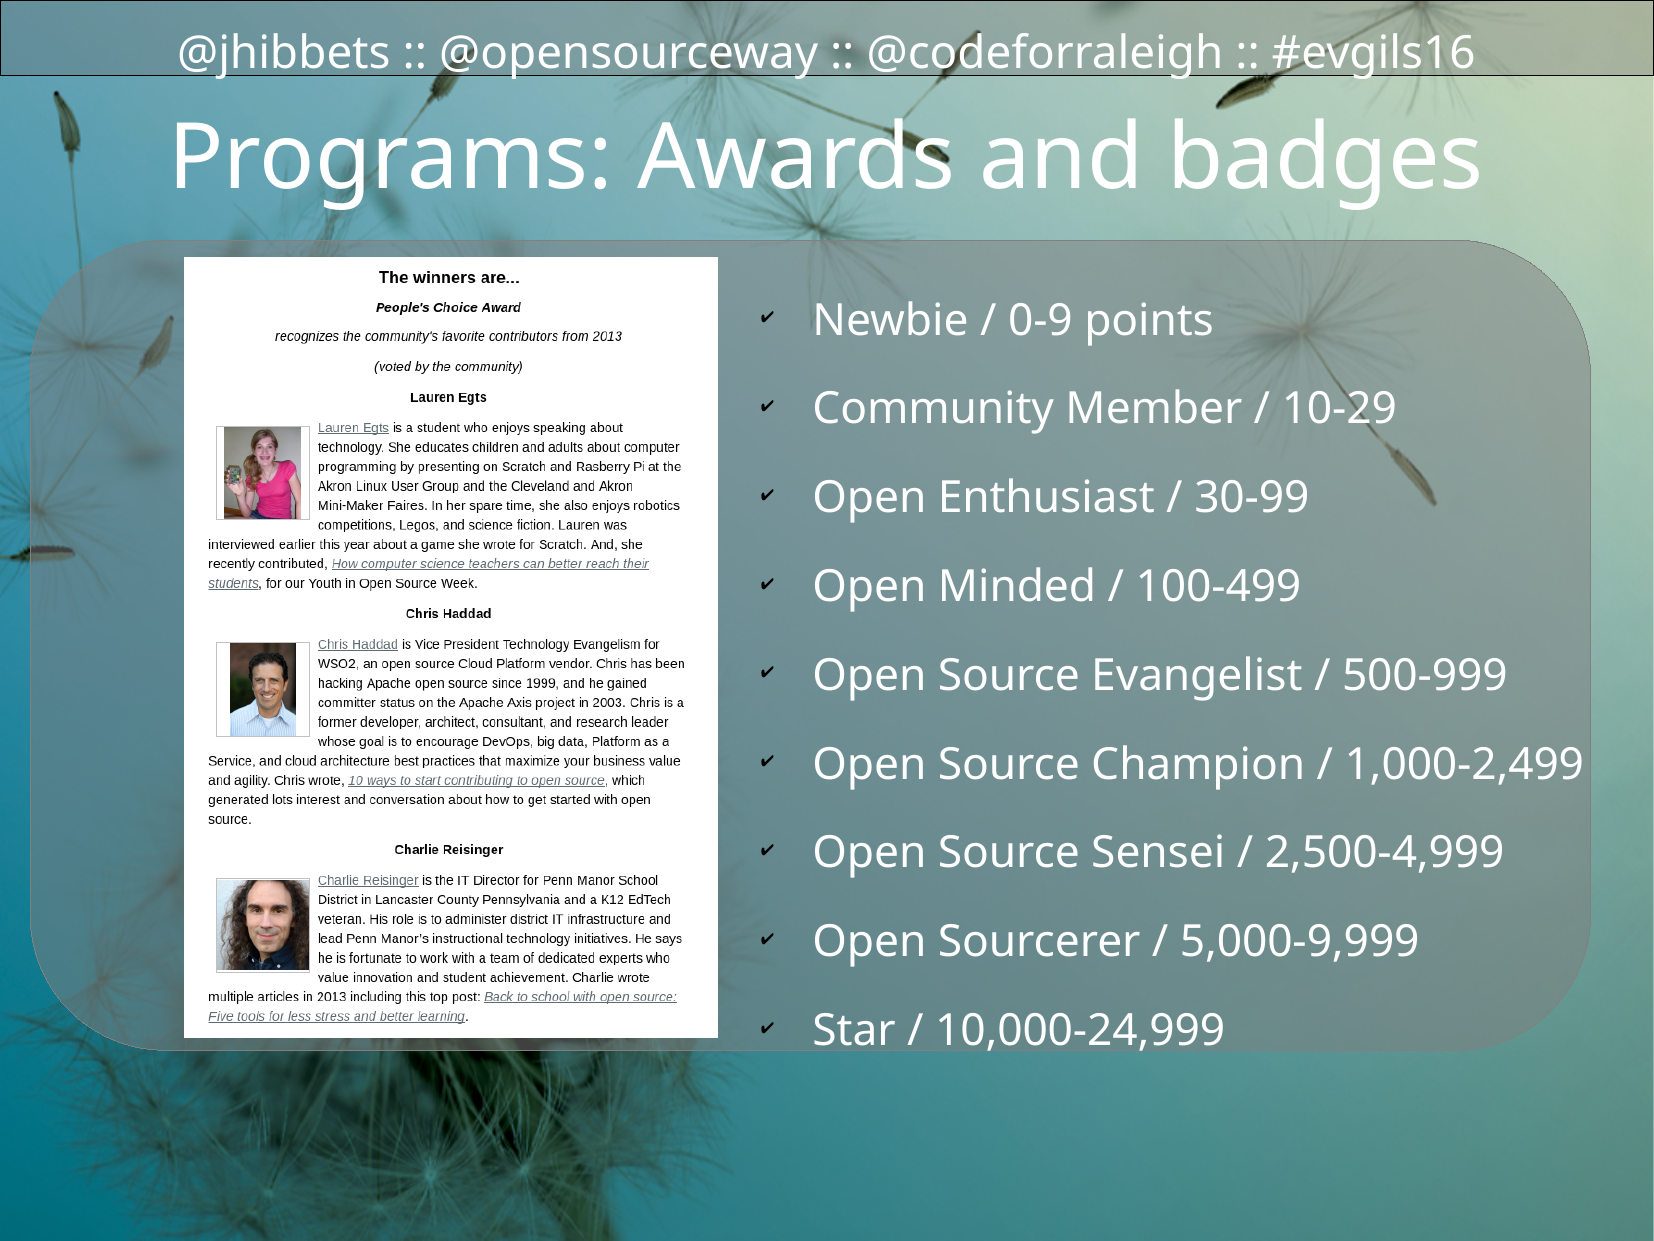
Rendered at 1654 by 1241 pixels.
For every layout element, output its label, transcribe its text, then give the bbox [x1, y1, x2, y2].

picture [184, 257, 718, 1038]
list Newbie / 0-9 points Community Member / 10-29 Open Enthusiast / 30-99 Open Minded / 100-499 Open Source Evangelist / 500-999 Open Source Champion / 1,000-2,499 Open Source Sensei / 2,500-4,999 Open Sourcerer / 5,000-9,999 Star / 10,000-24,999 [743, 287, 1591, 1107]
title Programs: Awards and badges [82, 49, 1571, 257]
picture [0, 76, 1654, 1241]
text_box [30, 240, 1558, 1051]
